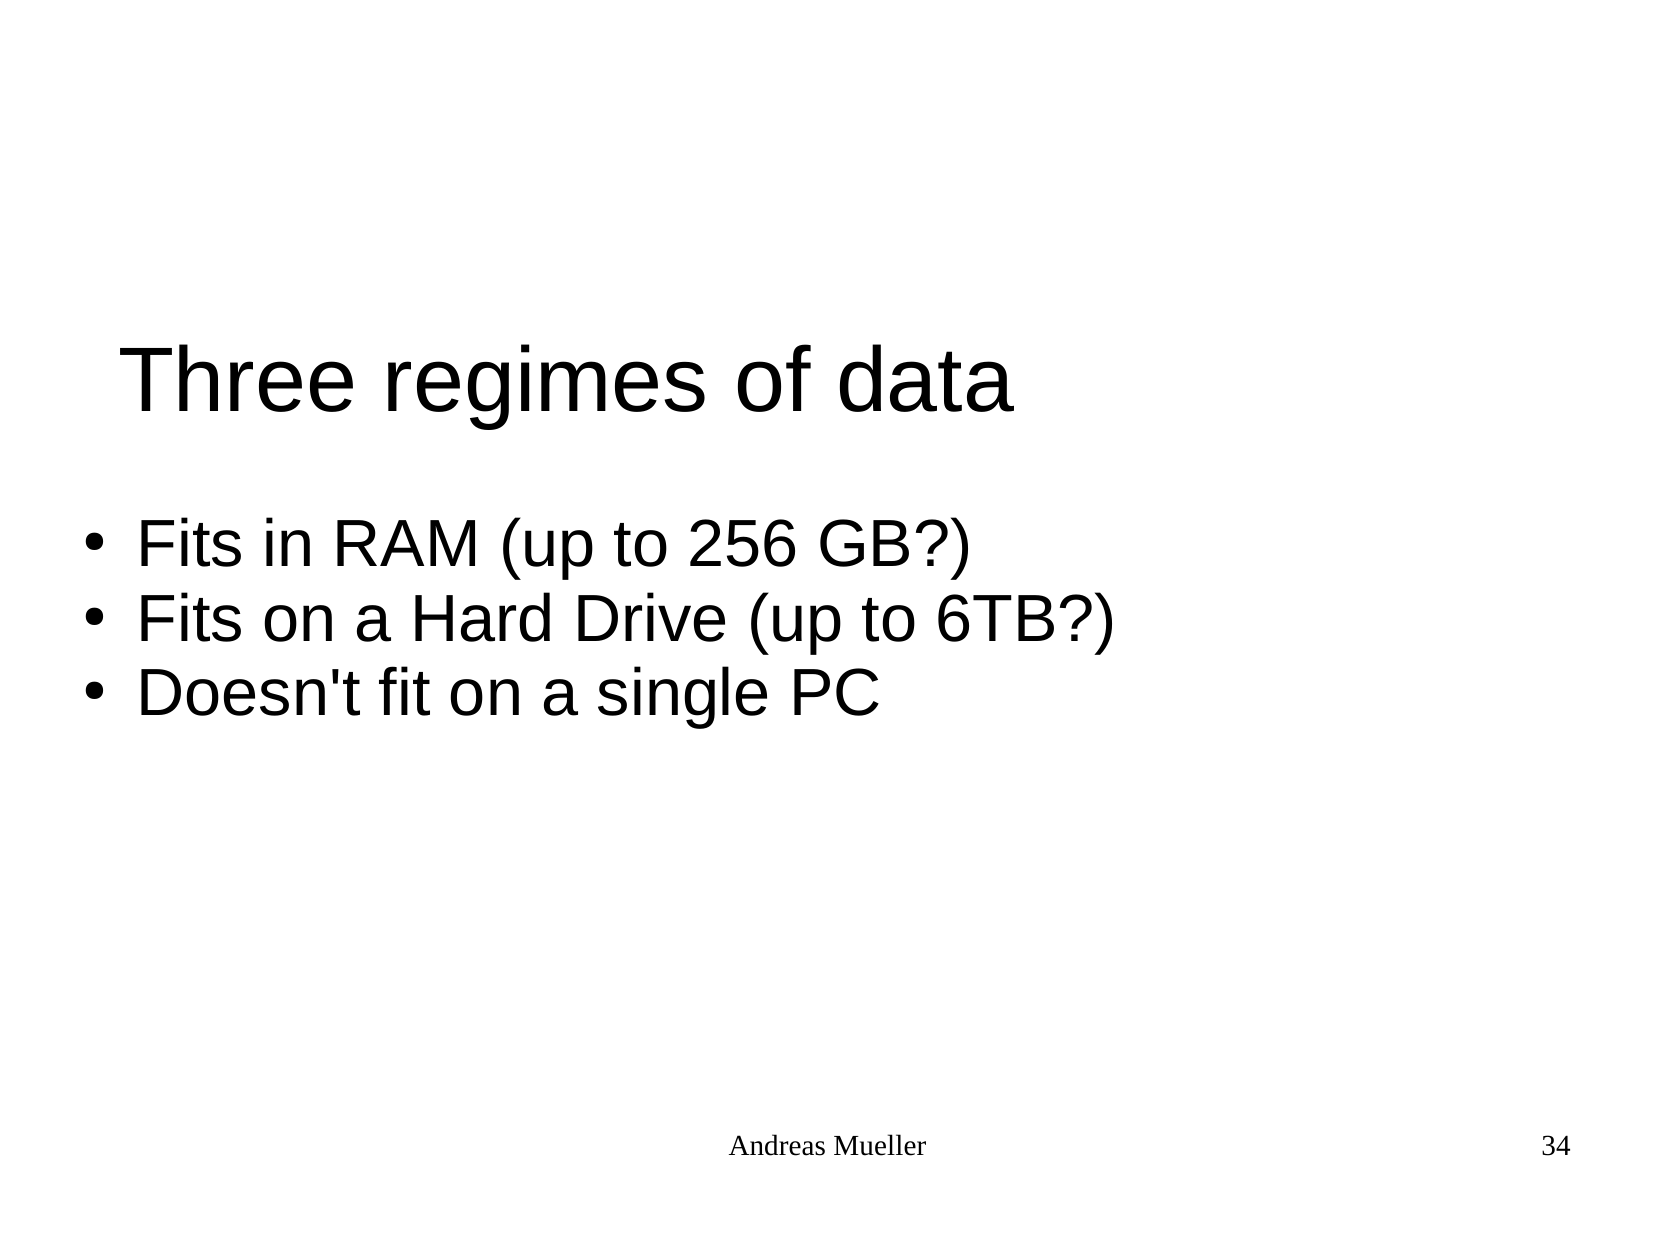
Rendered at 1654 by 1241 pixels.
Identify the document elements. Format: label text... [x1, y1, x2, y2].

subtitle Three regimes of data Fits in RAM (up to 256 GB?) Fits on a Hard Drive (up to 6TB?) Doesn't fit on a single PC [82, 49, 1606, 1010]
